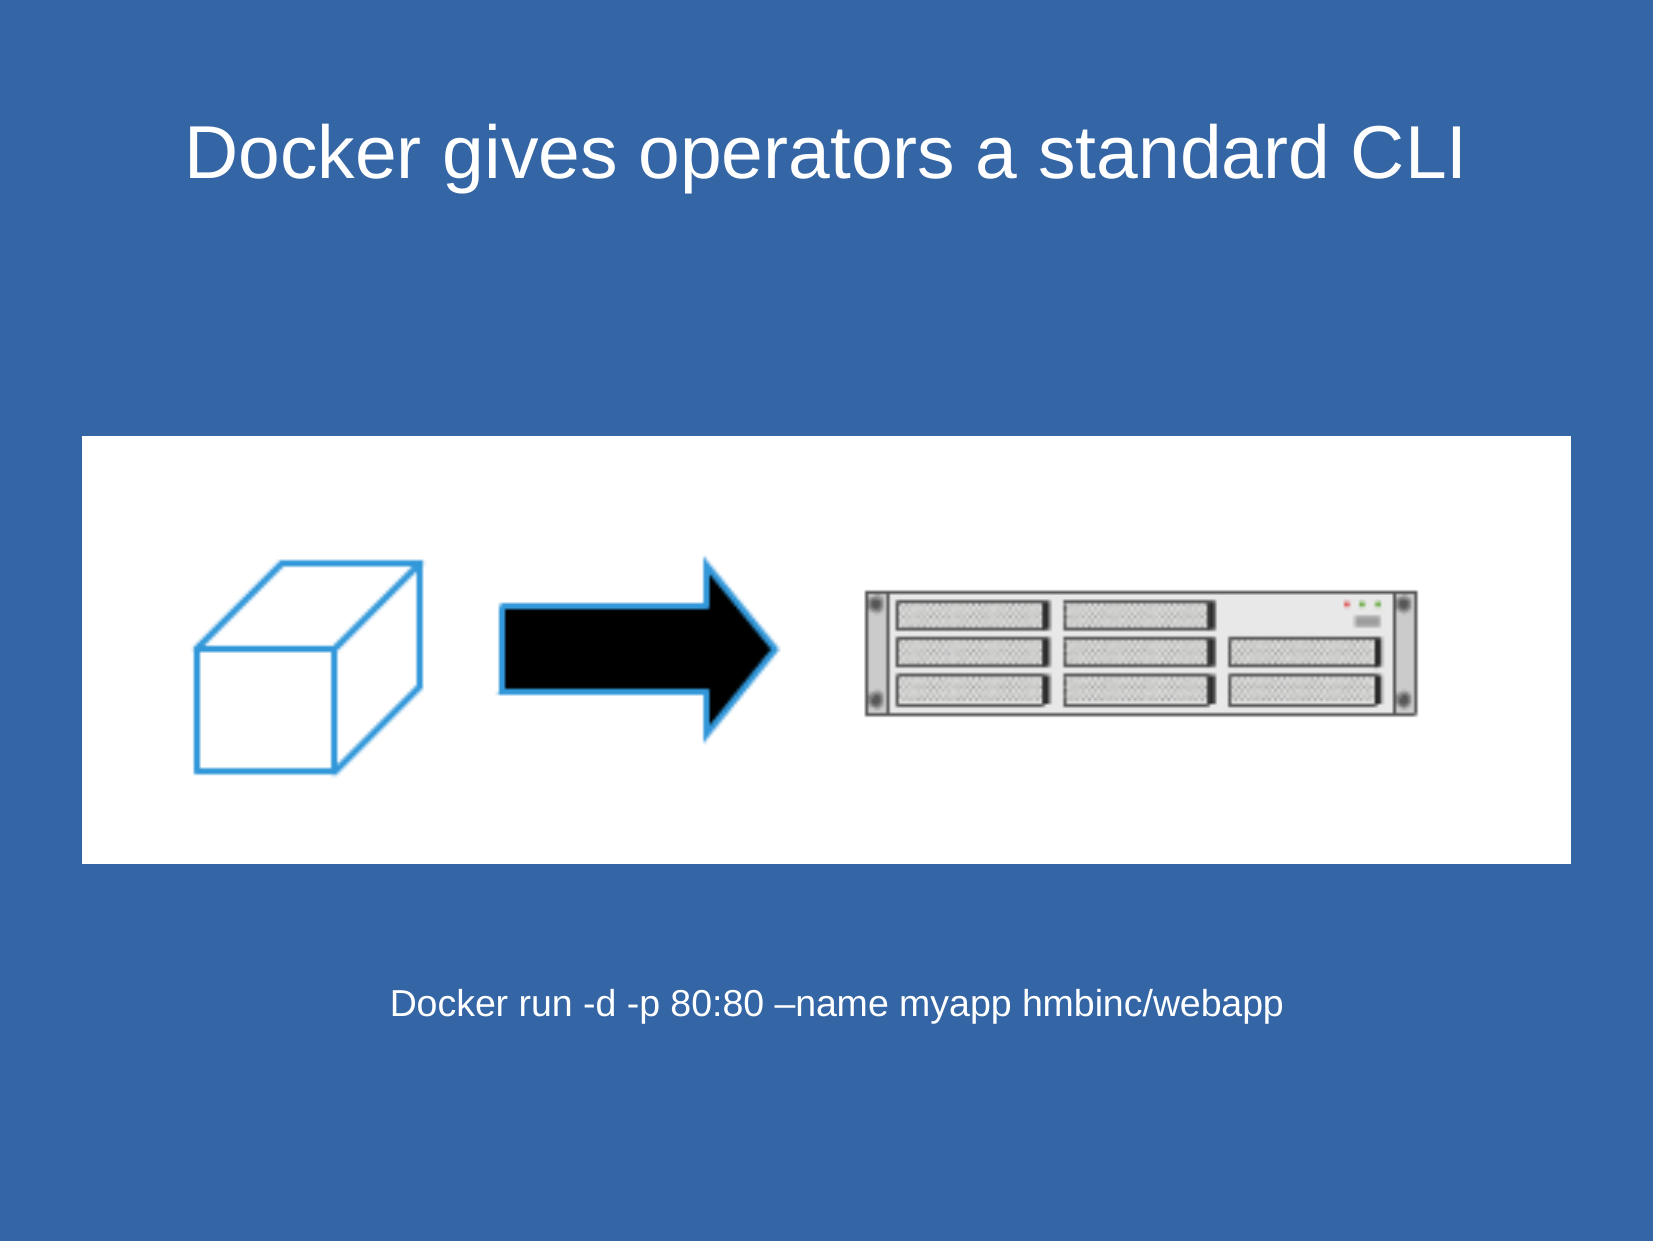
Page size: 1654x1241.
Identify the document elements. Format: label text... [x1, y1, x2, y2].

text_box Docker run -d -p 80:80 –name myapp hmbinc/webapp [375, 975, 1299, 1032]
picture [82, 436, 1571, 864]
title Docker gives operators a standard CLI [82, 49, 1571, 257]
